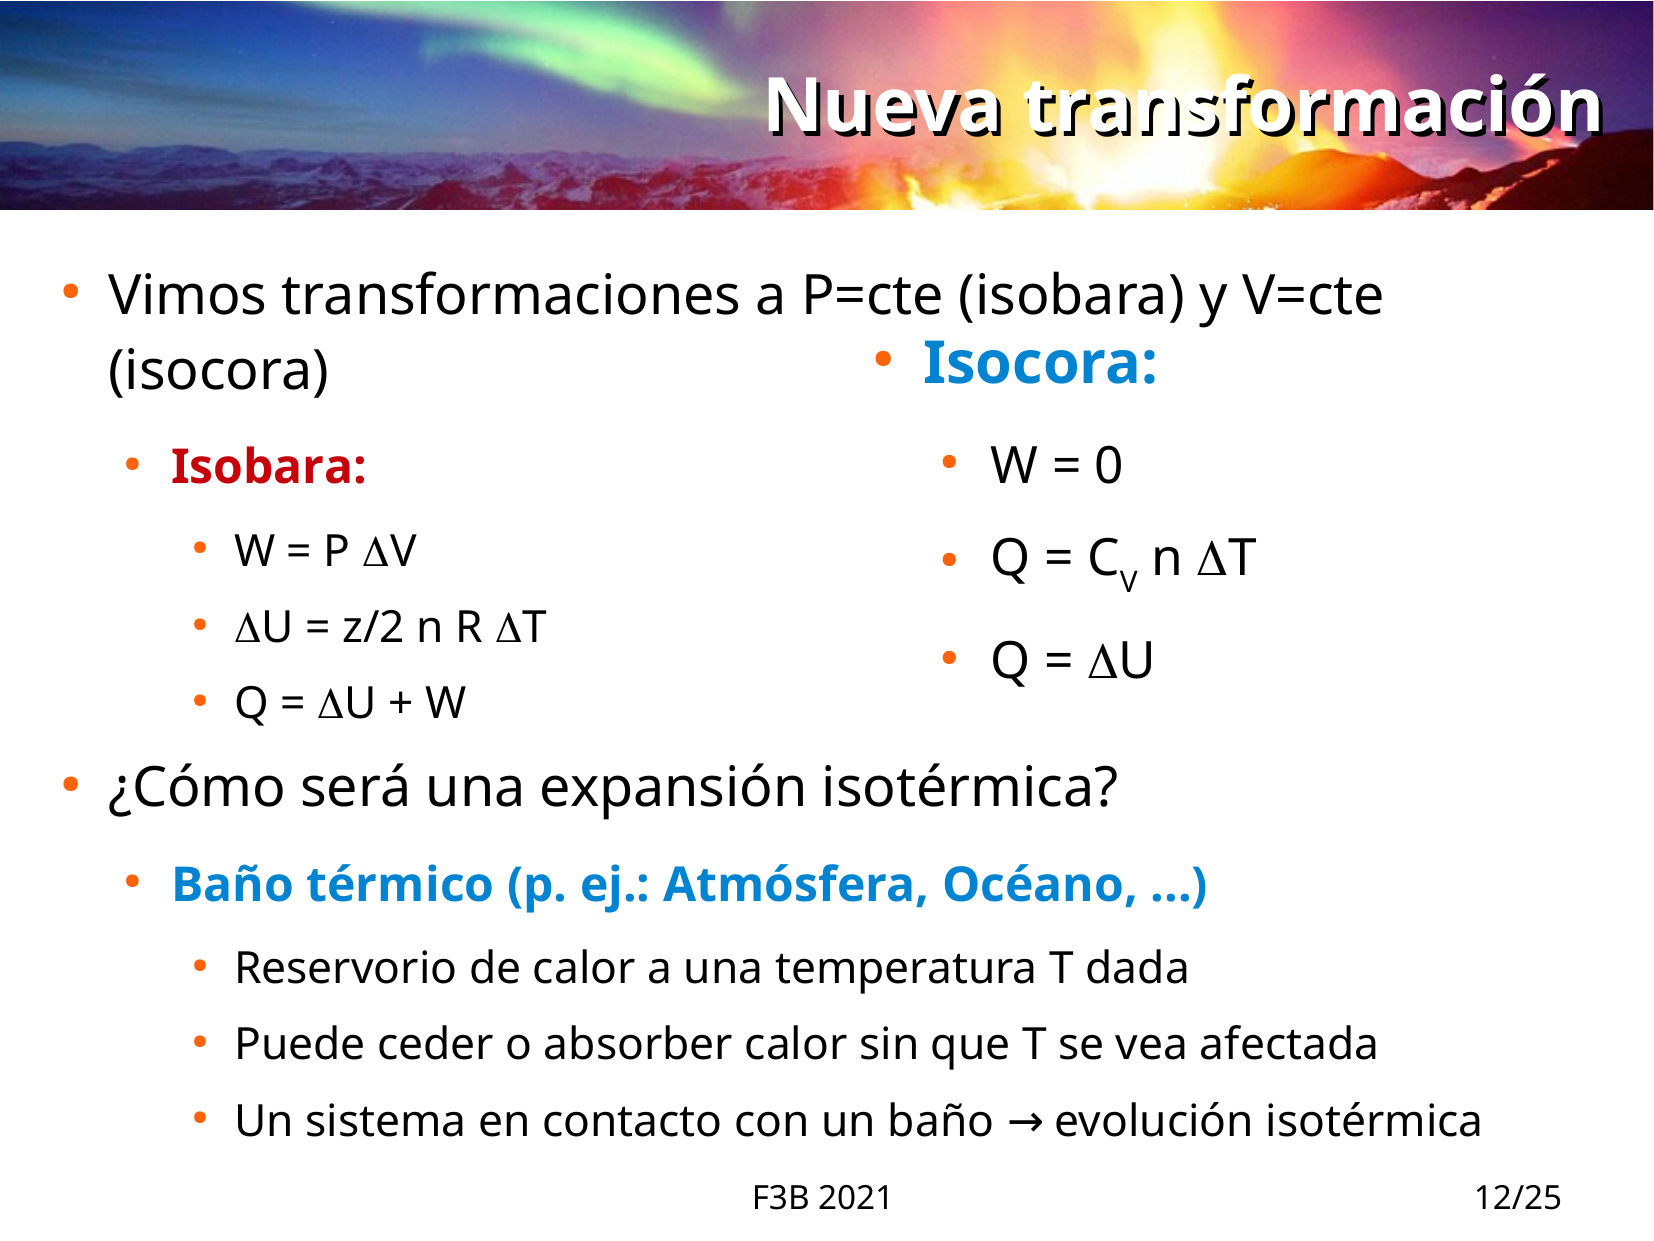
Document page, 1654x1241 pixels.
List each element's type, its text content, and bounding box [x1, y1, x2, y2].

list Vimos transformaciones a P=cte (isobara) y V=cte (isocora) Isobara: W = P DV DU = z/2 n R DT Q = DU + W ¿Cómo será una expansión isotérmica? Baño térmico (p. ej.: Atmósfera, Océano, ...) Reservorio de calor a una temperatura T dada Puede ceder o absorber calor sin que T se vea afectada Un sistema en contacto con un baño → evolución isotérmica [45, 255, 1606, 1156]
list Isocora: W = 0 Q = CV n DT Q = DU [856, 319, 1618, 695]
title Nueva transformación [45, 15, 1606, 191]
picture [0, 1, 1654, 210]
